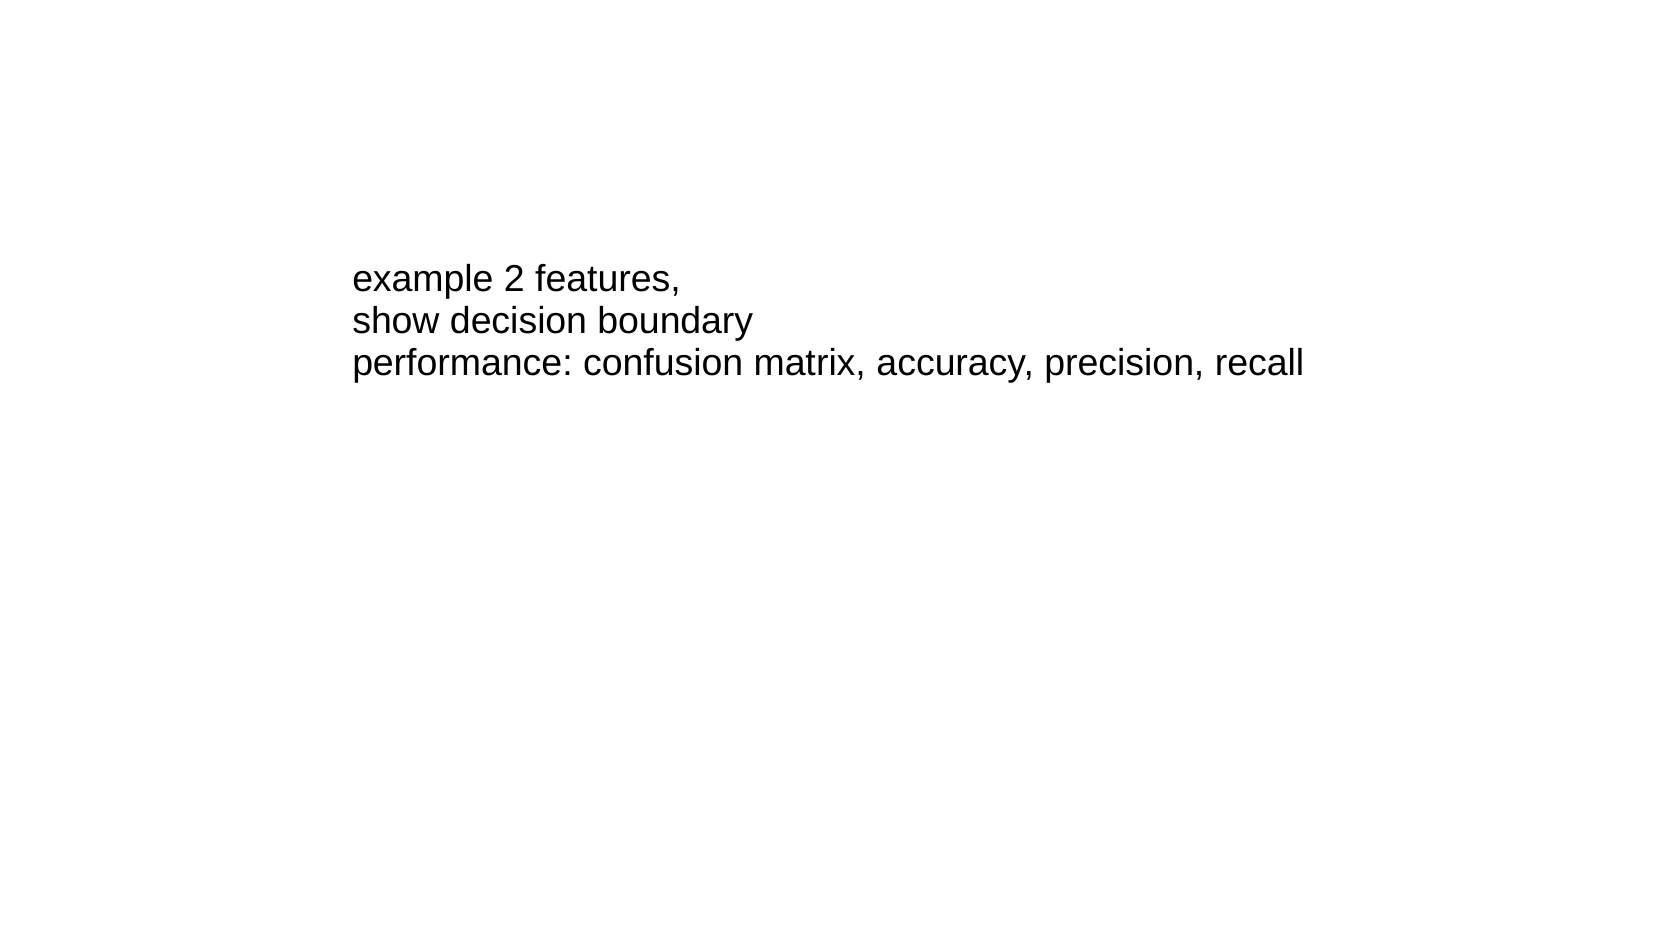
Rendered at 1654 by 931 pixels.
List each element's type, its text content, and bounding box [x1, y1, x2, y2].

text_box example 2 features, show decision boundary performance: confusion matrix, accuracy, precision, recall [337, 249, 1320, 391]
